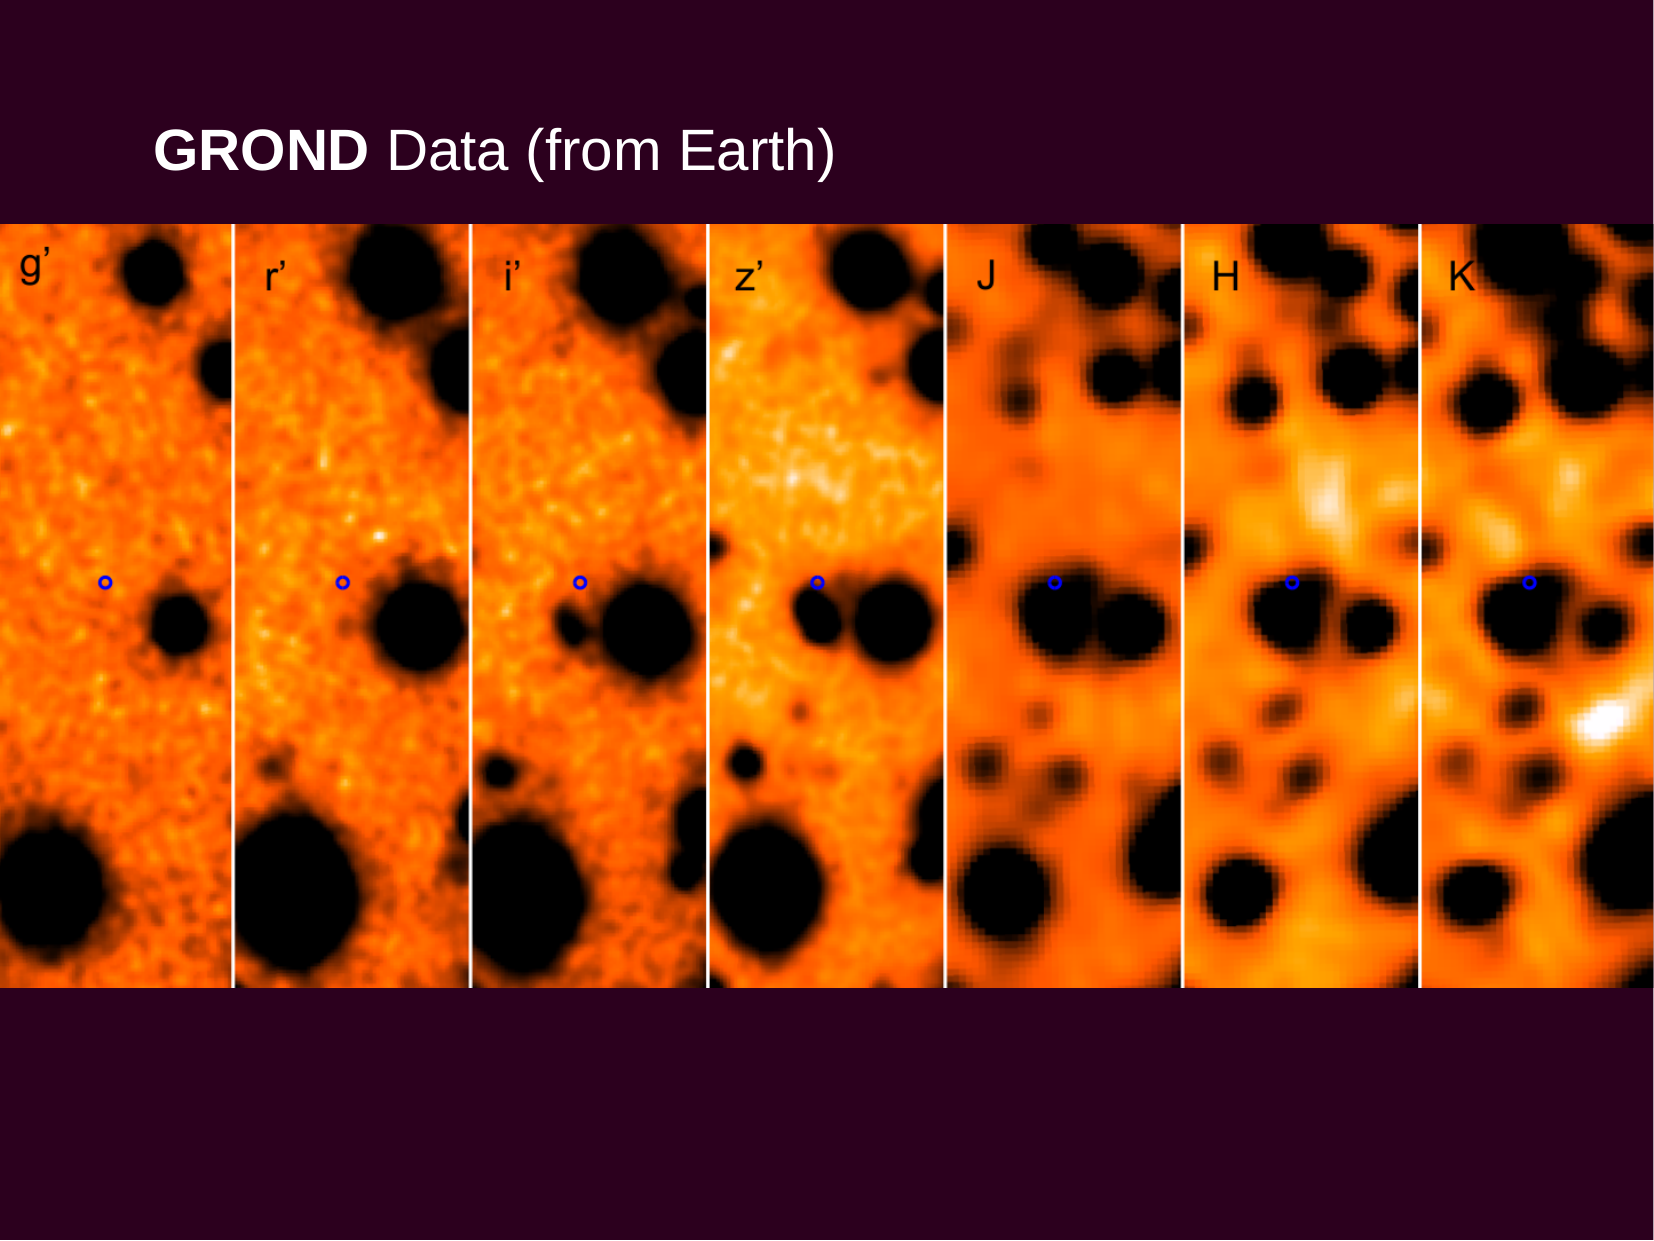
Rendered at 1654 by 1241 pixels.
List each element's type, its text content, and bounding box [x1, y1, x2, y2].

picture [0, 224, 1654, 988]
list GROND Data (from Earth) [82, 118, 957, 838]
